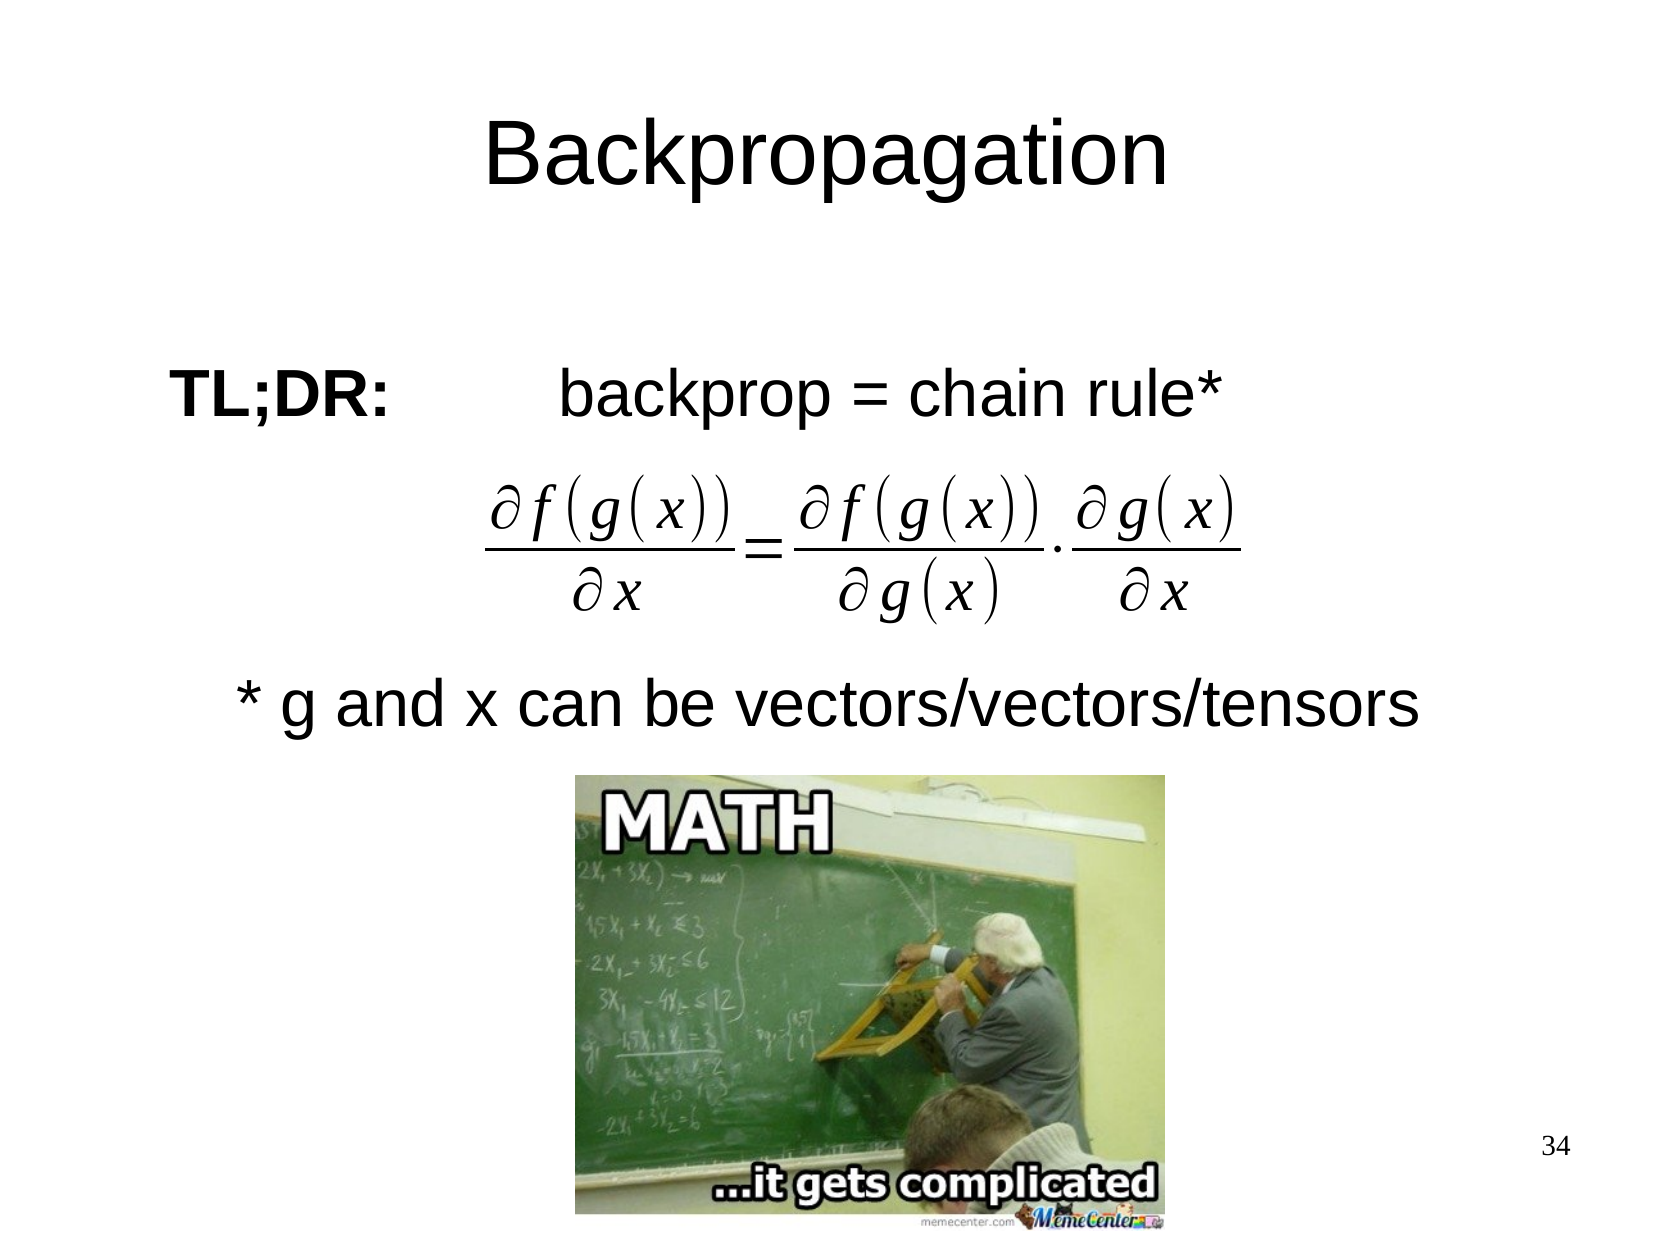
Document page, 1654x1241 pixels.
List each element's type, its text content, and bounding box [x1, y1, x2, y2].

picture [575, 775, 1165, 1231]
text_box * g and x can be vectors/vectors/tensors [221, 658, 1441, 748]
chart [465, 469, 1258, 630]
text_box TL;DR: backprop = chain rule* [36, 356, 1472, 501]
title Backpropagation [82, 49, 1571, 257]
